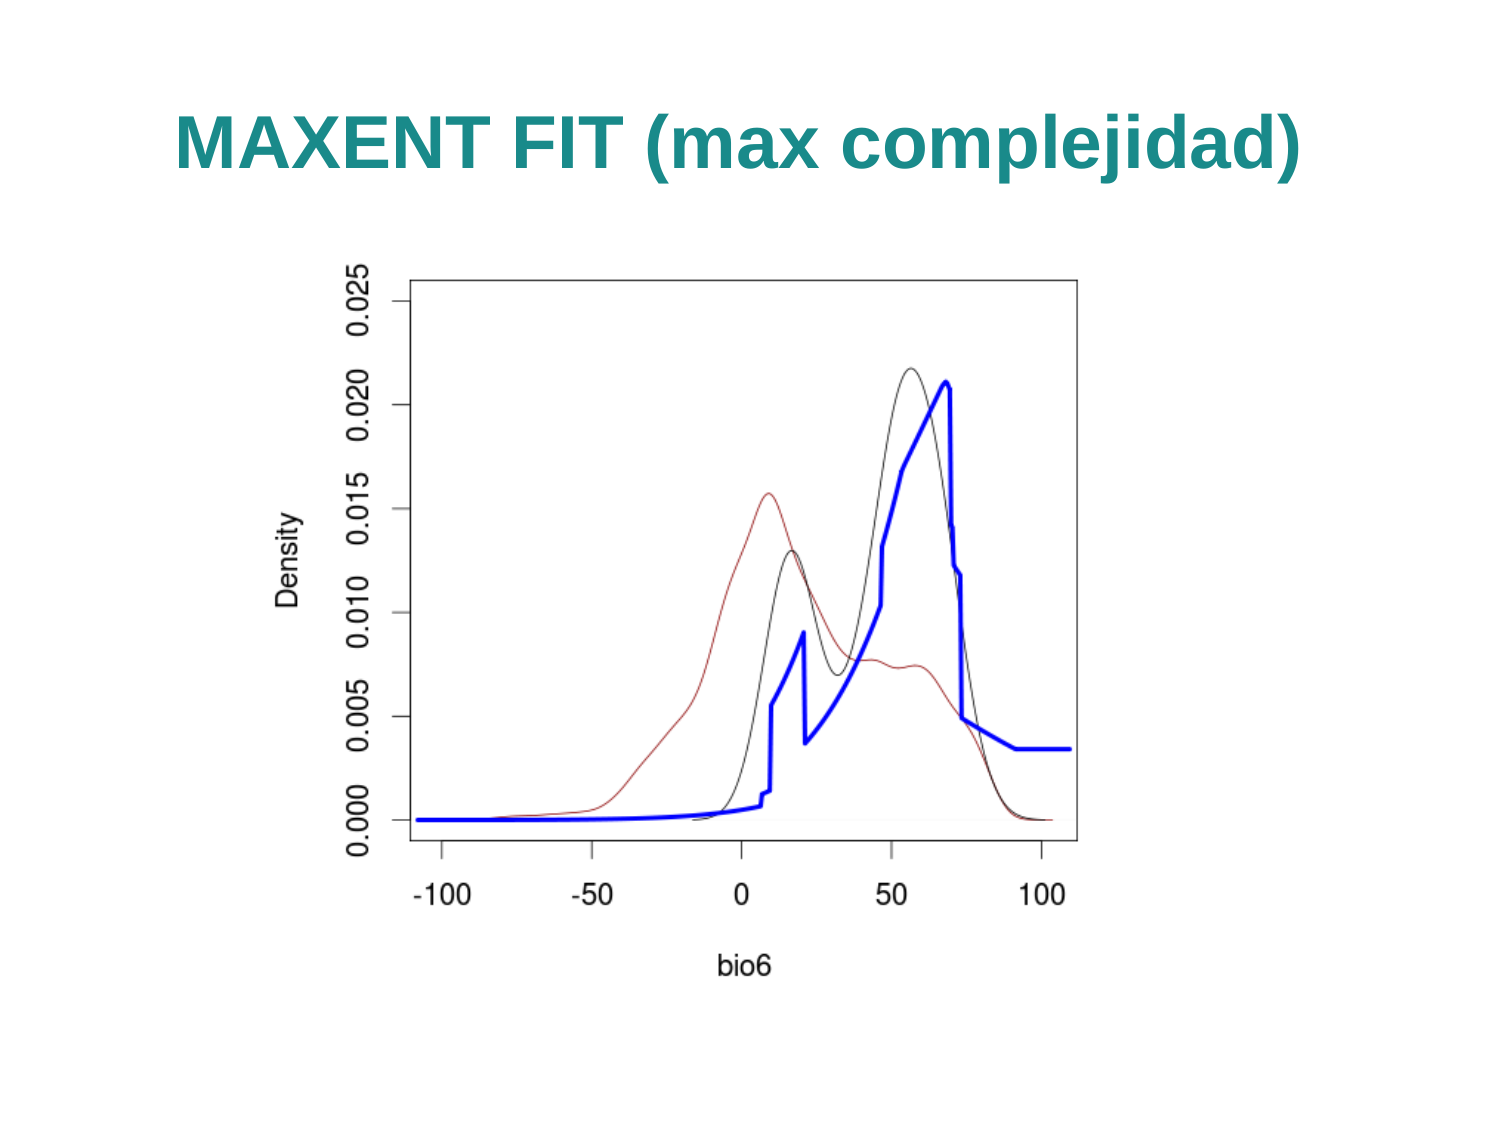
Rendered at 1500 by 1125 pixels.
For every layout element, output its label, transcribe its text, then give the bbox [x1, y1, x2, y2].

picture [265, 218, 1152, 1022]
title MAXENT FIT (max complejidad) [45, 68, 1433, 218]
